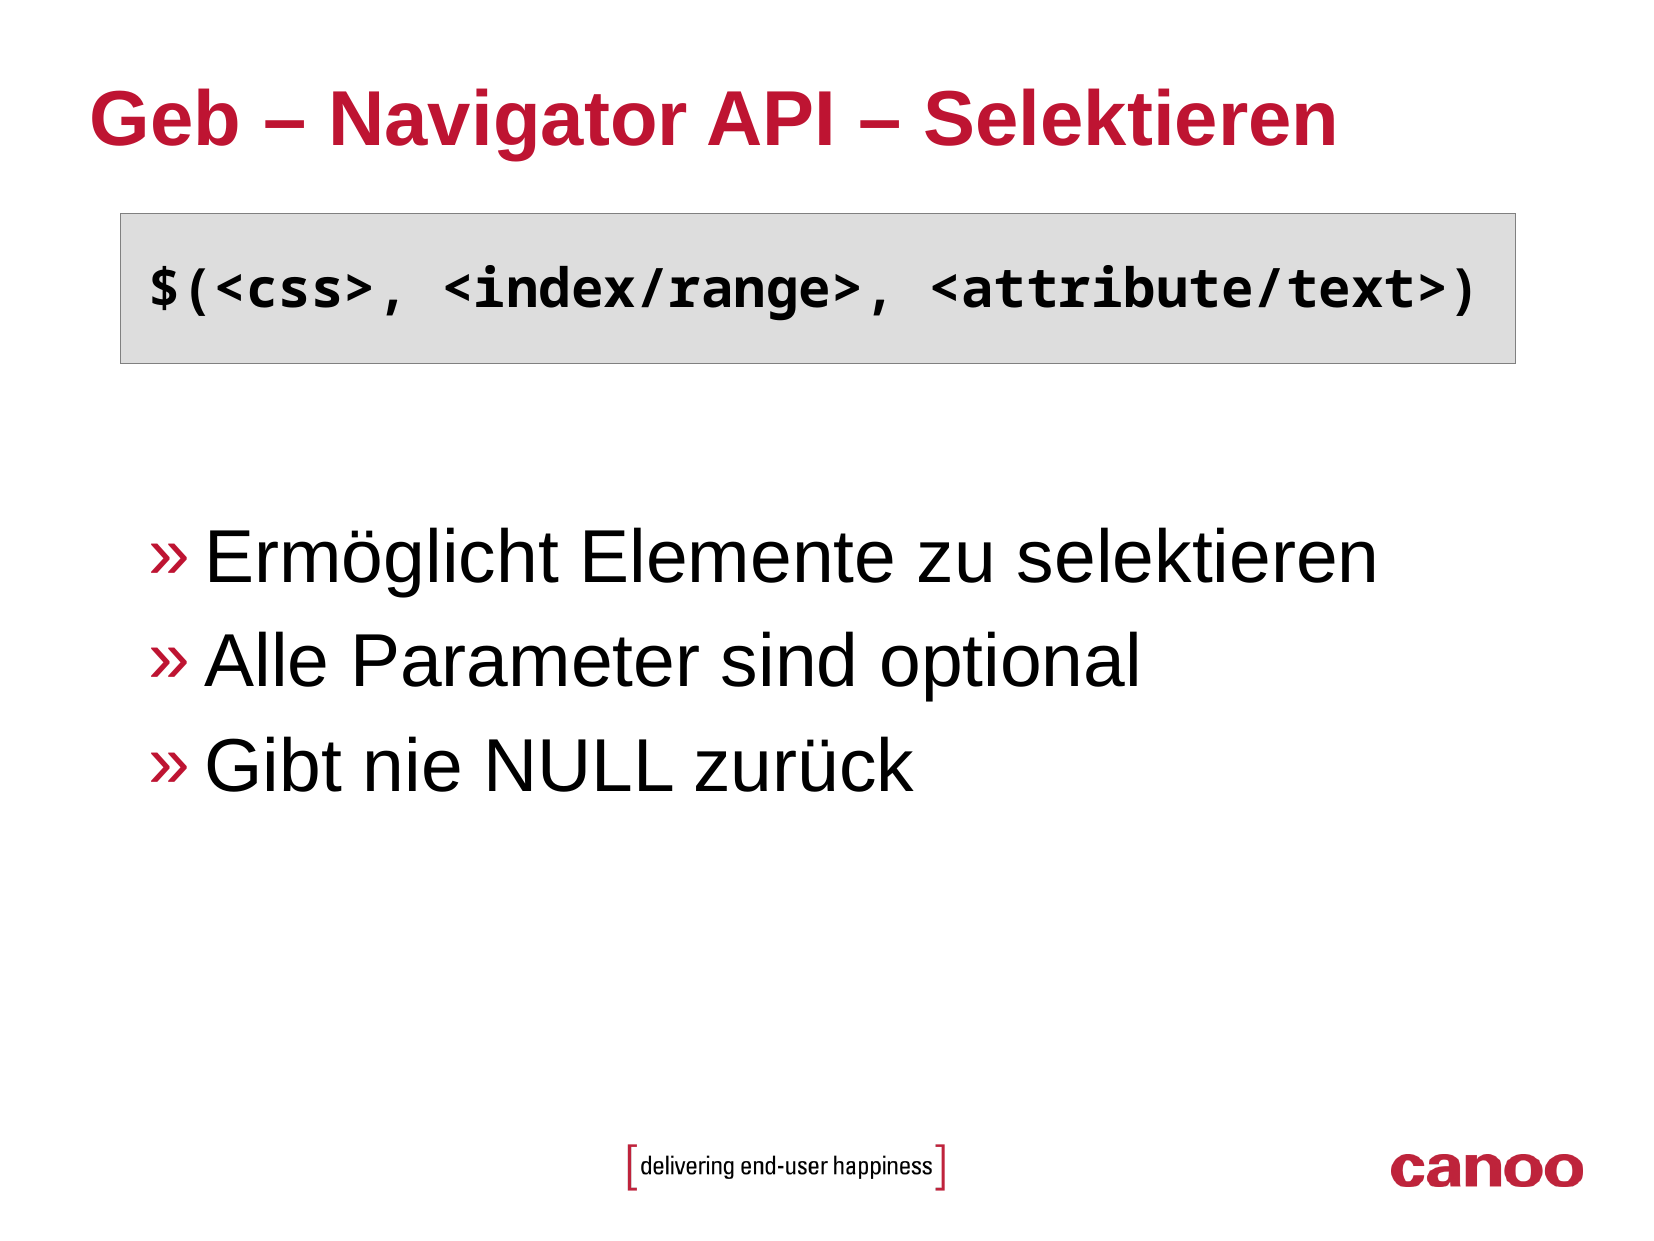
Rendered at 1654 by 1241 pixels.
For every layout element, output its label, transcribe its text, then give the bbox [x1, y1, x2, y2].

title Geb – Navigator API – Selektieren [75, 60, 1591, 181]
list $(<css>, <index/range>, <attribute/text>) [134, 245, 1546, 376]
list Ermöglicht Elemente zu selektieren Alle Parameter sind optional Gibt nie NULL zurück [134, 499, 1546, 1036]
picture [621, 1140, 951, 1194]
text_box [120, 213, 1516, 364]
picture [1391, 1154, 1583, 1187]
